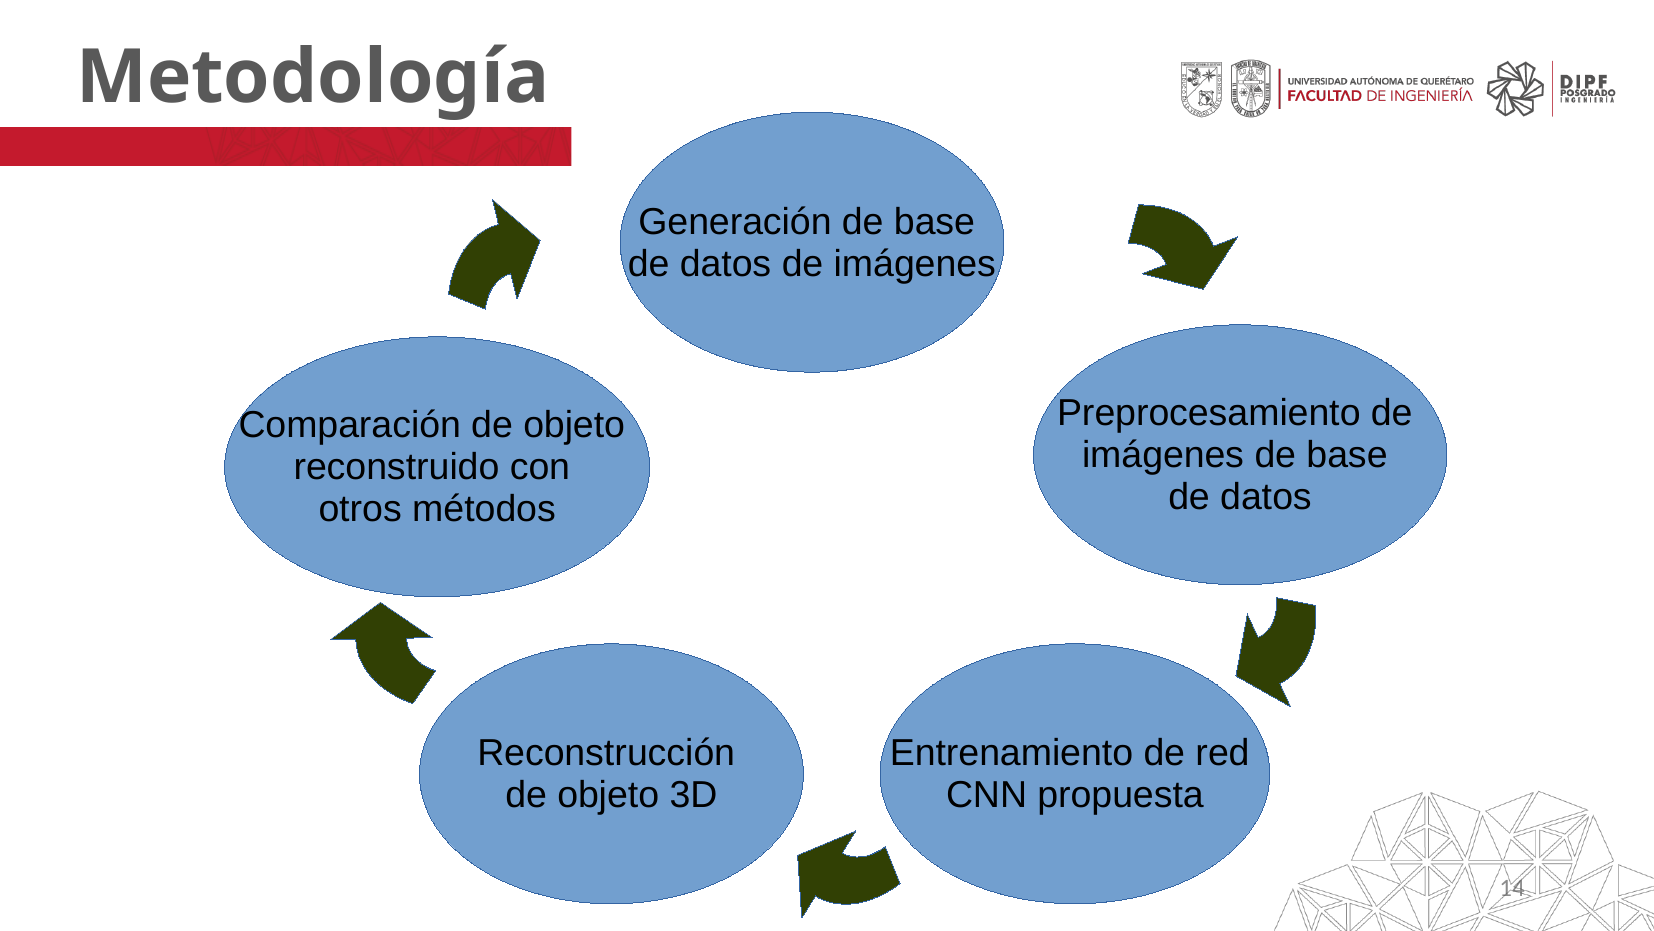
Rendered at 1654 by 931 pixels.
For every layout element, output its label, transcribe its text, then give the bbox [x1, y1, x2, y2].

text_box Comparación de objeto reconstruido con otros métodos [224, 336, 650, 597]
text_box Metodología [54, 11, 572, 127]
text_box [1235, 597, 1316, 707]
text_box Preprocesamiento de imágenes de base de datos [1033, 324, 1447, 585]
text_box [1128, 204, 1238, 290]
text_box [448, 199, 541, 310]
picture [1257, 781, 1654, 931]
text_box Generación de base de datos de imágenes [620, 112, 1004, 373]
text_box [797, 830, 901, 918]
text_box [330, 602, 436, 704]
text_box Reconstrucción de objeto 3D [419, 643, 804, 904]
picture [1176, 54, 1620, 133]
picture [0, 127, 572, 166]
text_box Entrenamiento de red CNN propuesta [880, 643, 1270, 904]
